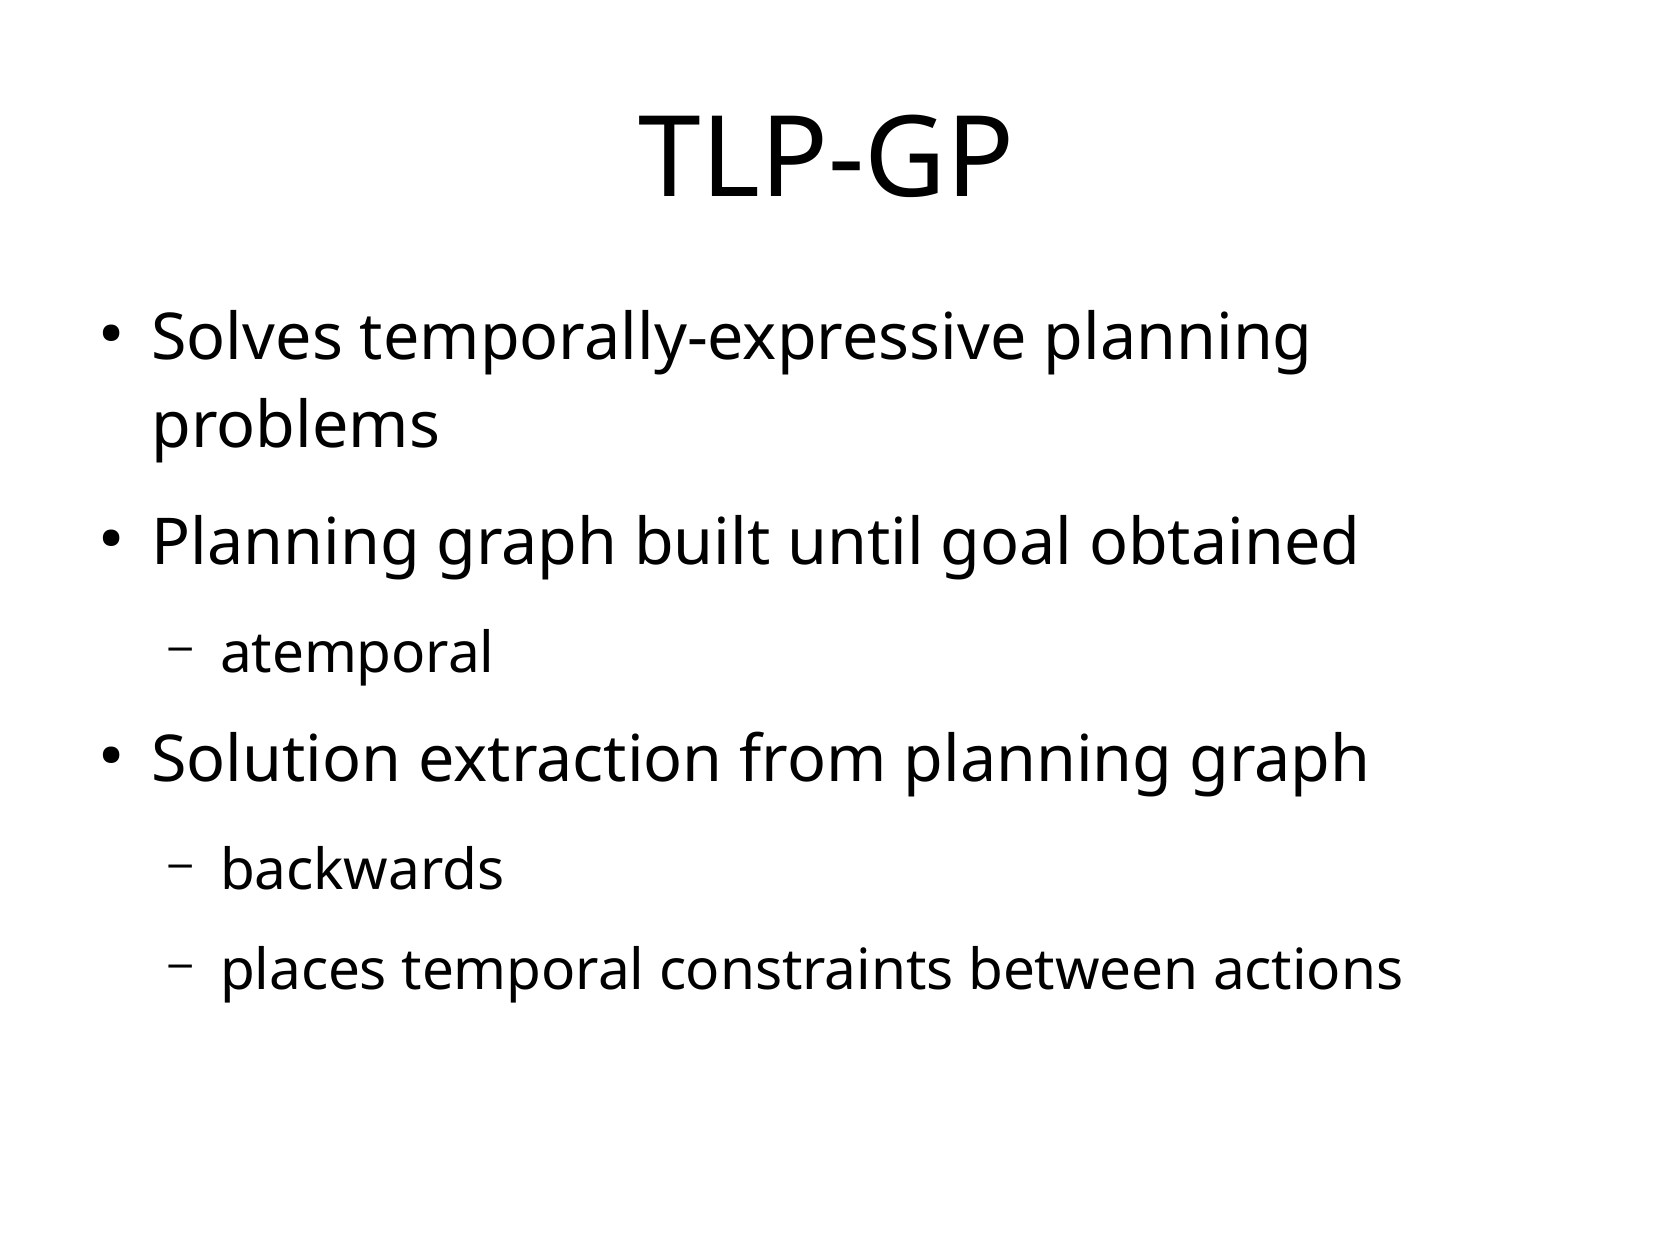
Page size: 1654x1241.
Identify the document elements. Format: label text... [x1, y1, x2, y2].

title TLP-GP [82, 49, 1571, 257]
list Solves temporally-expressive planning problems Planning graph built until goal obtained atemporal Solution extraction from planning graph backwards places temporal constraints between actions [82, 290, 1571, 1010]
